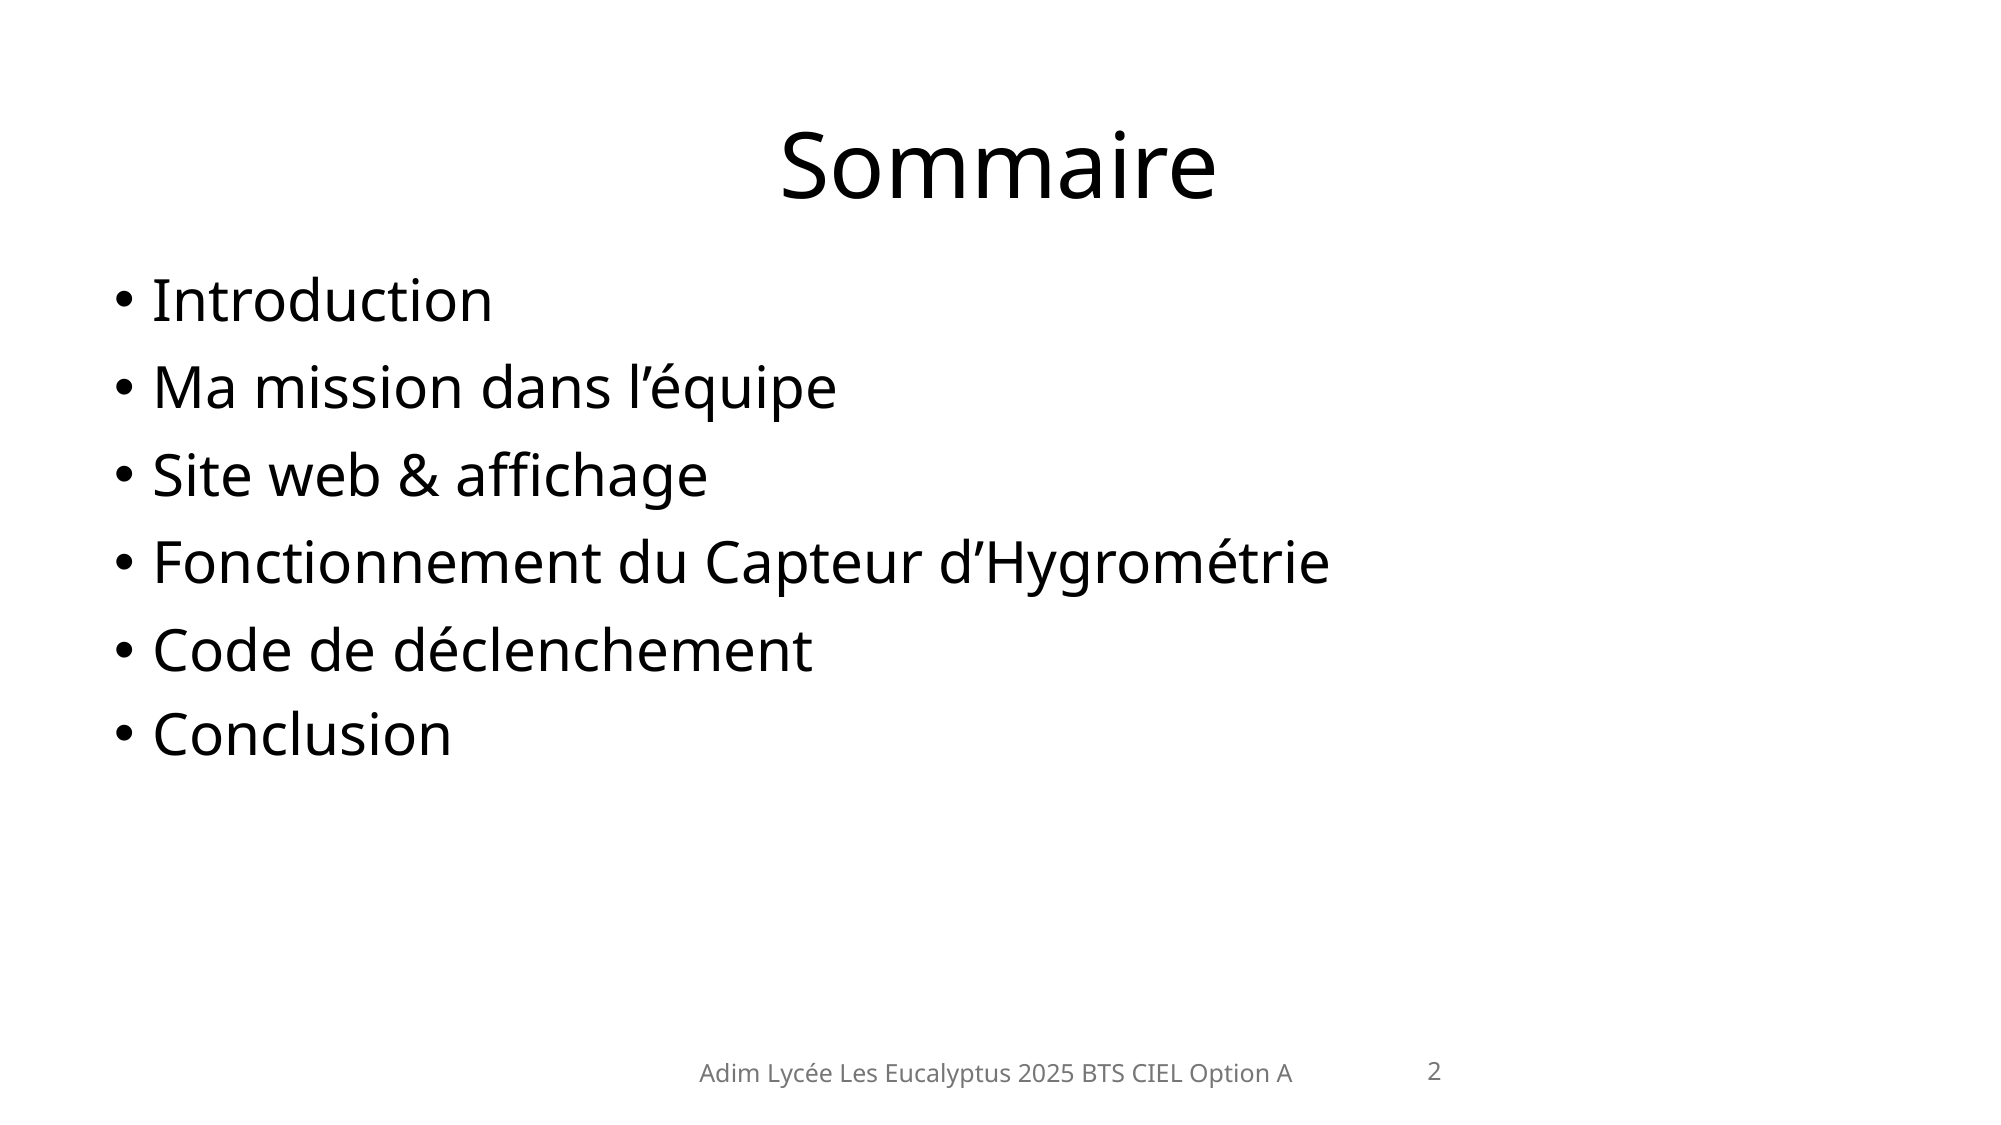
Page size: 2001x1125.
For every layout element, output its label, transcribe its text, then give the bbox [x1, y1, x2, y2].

title Sommaire [137, 59, 1863, 278]
text_box <numéro> [1412, 1042, 1863, 1103]
list Introduction Ma mission dans l’équipe Site web & affichage Fonctionnement du Capteur d’Hygrométrie Code de déclenchement Conclusion [99, 263, 1743, 945]
text_box Adim Lycée Les Eucalyptus 2025 BTS CIEL Option A [662, 1042, 1338, 1103]
